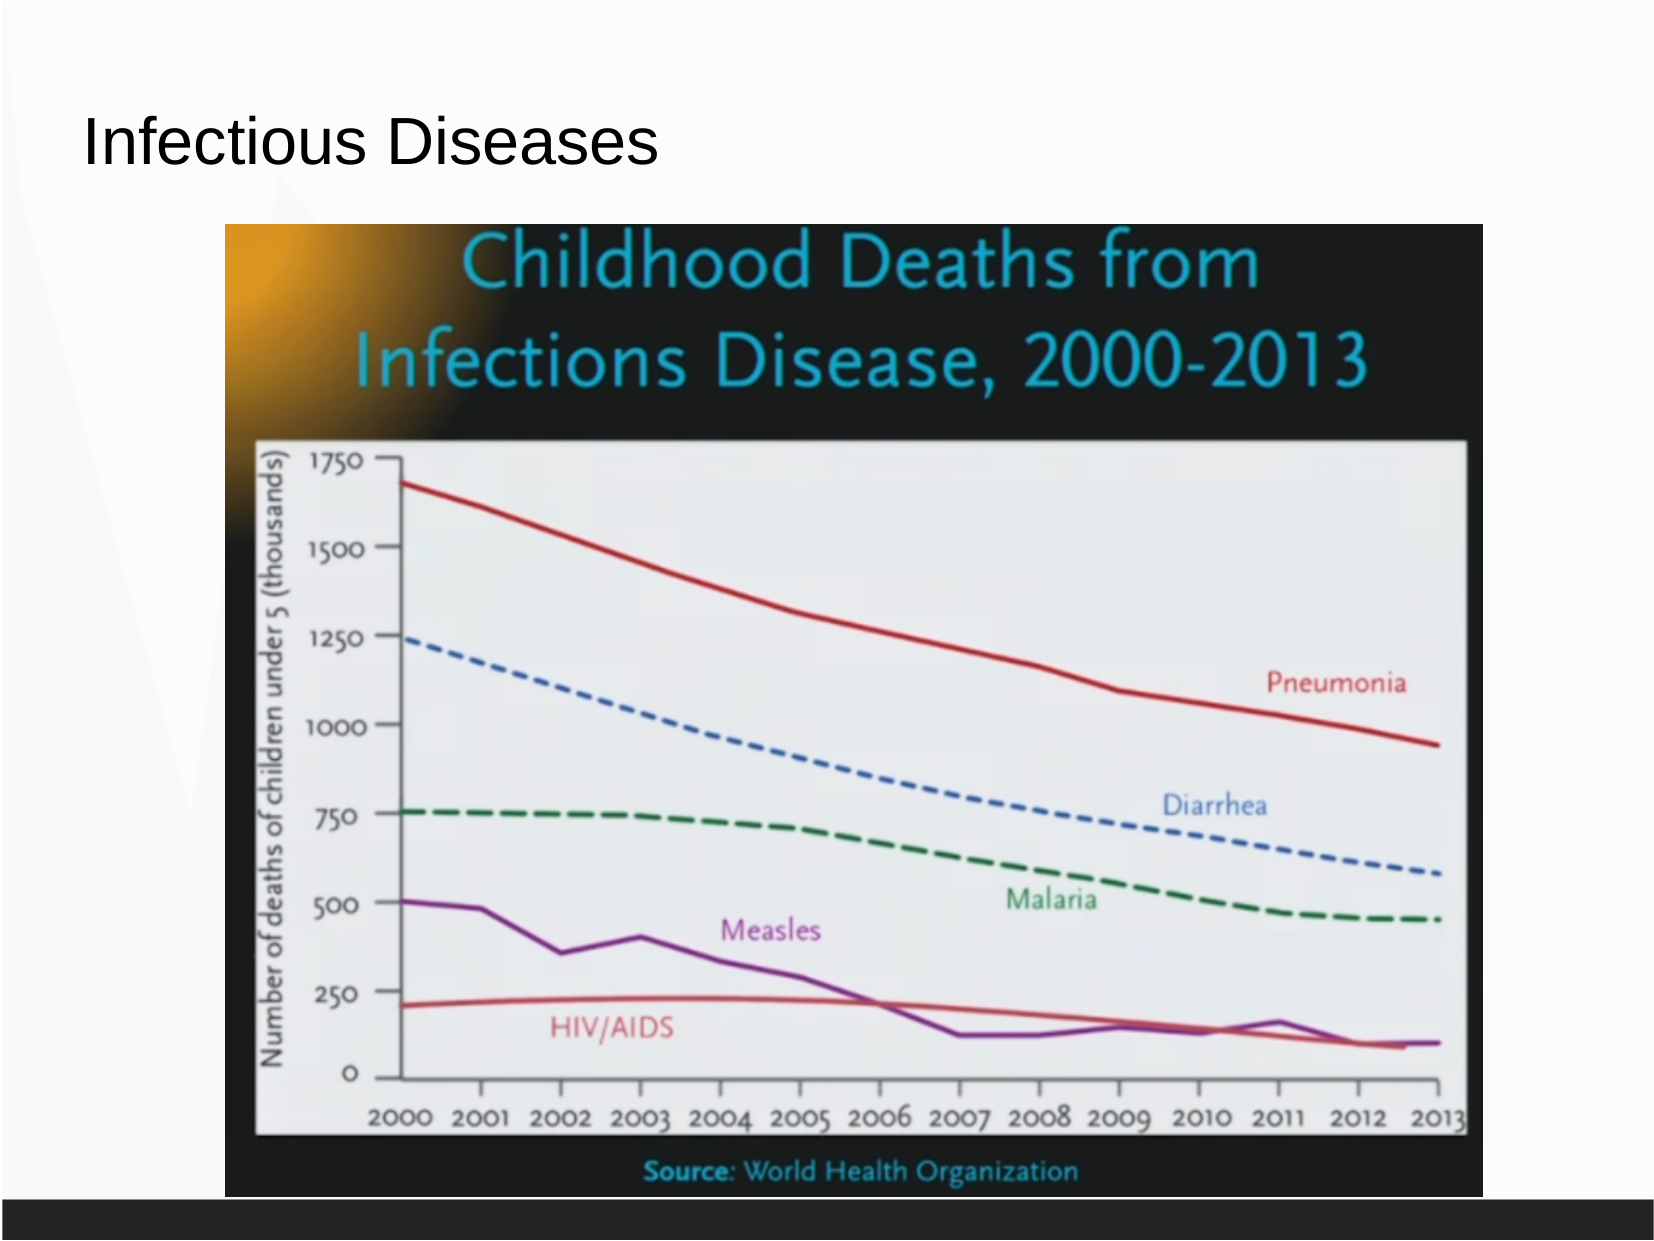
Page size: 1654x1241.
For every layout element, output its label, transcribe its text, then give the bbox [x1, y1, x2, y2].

picture [2, 0, 1654, 1241]
title Infectious Diseases [82, 45, 1571, 238]
